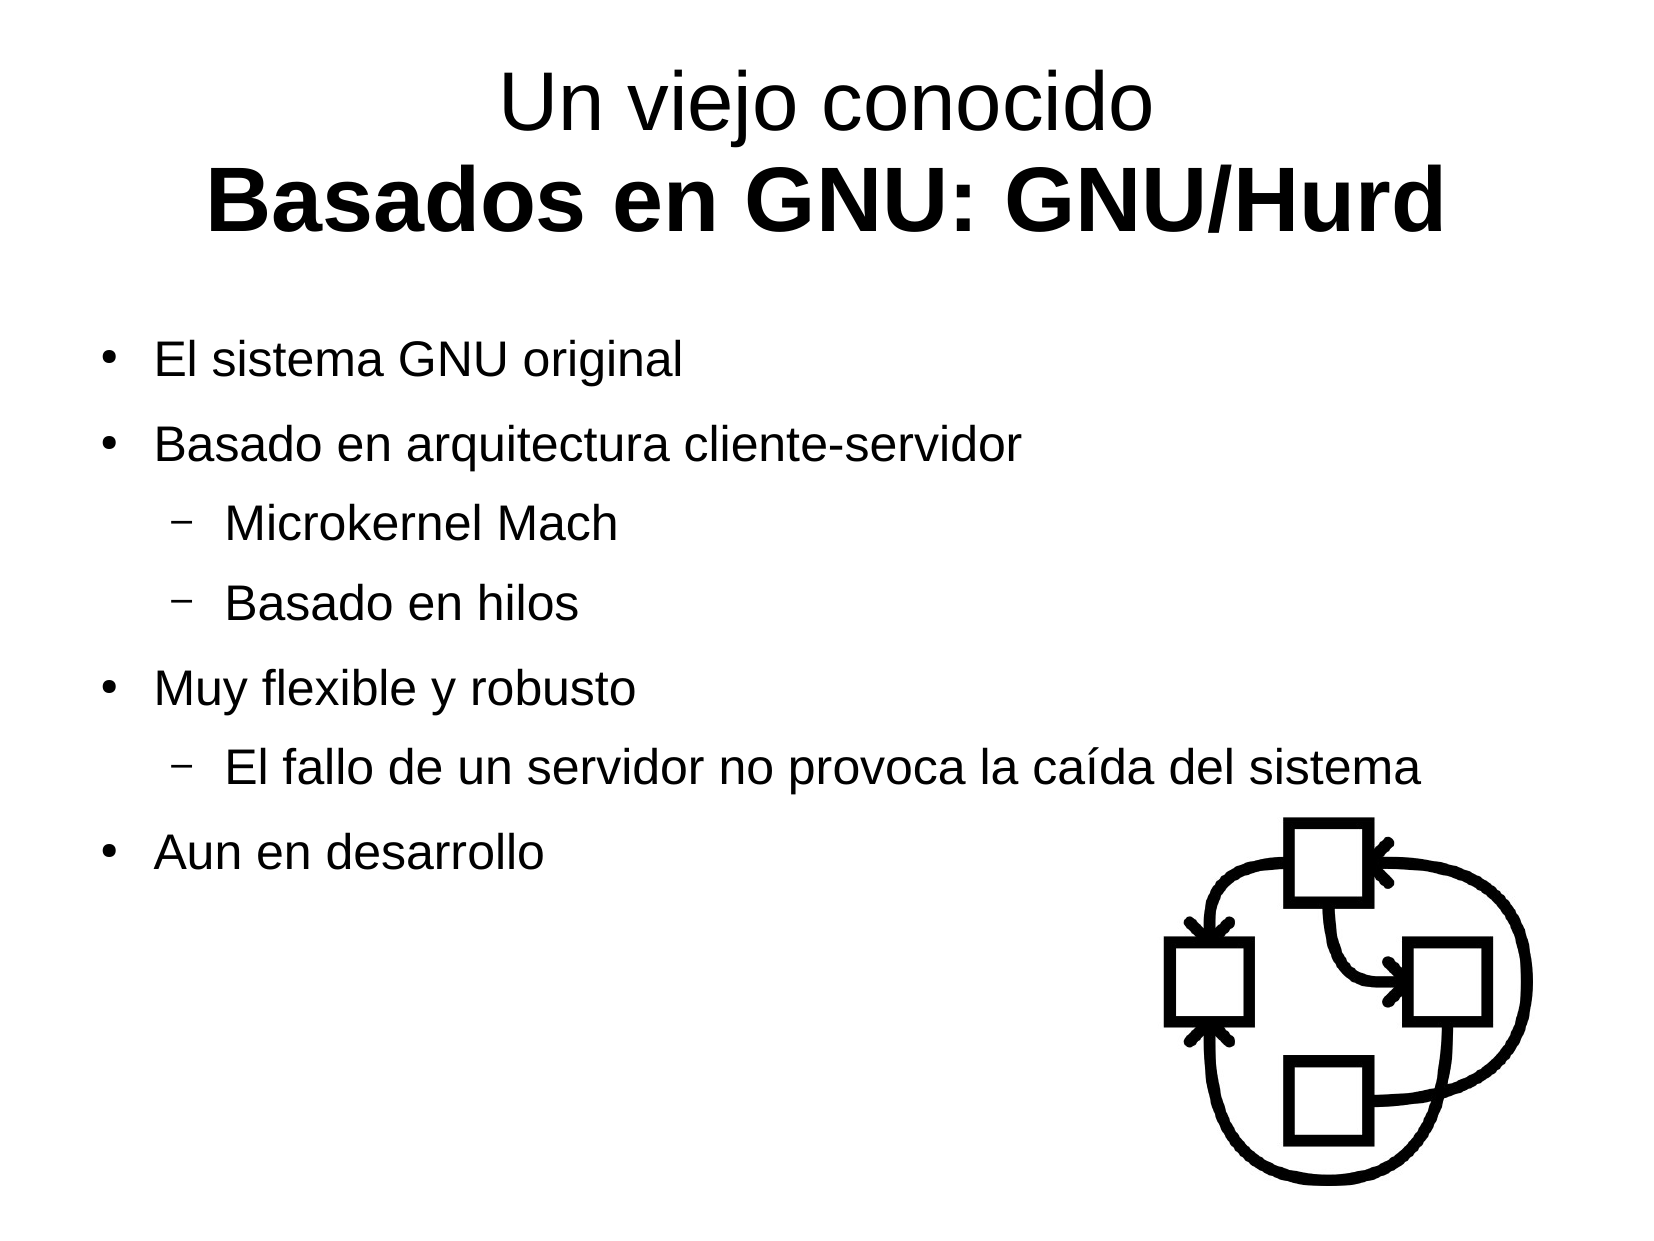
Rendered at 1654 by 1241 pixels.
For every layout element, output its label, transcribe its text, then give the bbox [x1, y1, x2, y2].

list El sistema GNU original Basado en arquitectura cliente-servidor Microkernel Mach Basado en hilos Muy flexible y robusto El fallo de un servidor no provoca la caída del sistema Aun en desarrollo [82, 330, 1571, 1104]
title Un viejo conocido Basados en GNU: GNU/Hurd [82, 49, 1571, 257]
picture [1051, 803, 1646, 1200]
